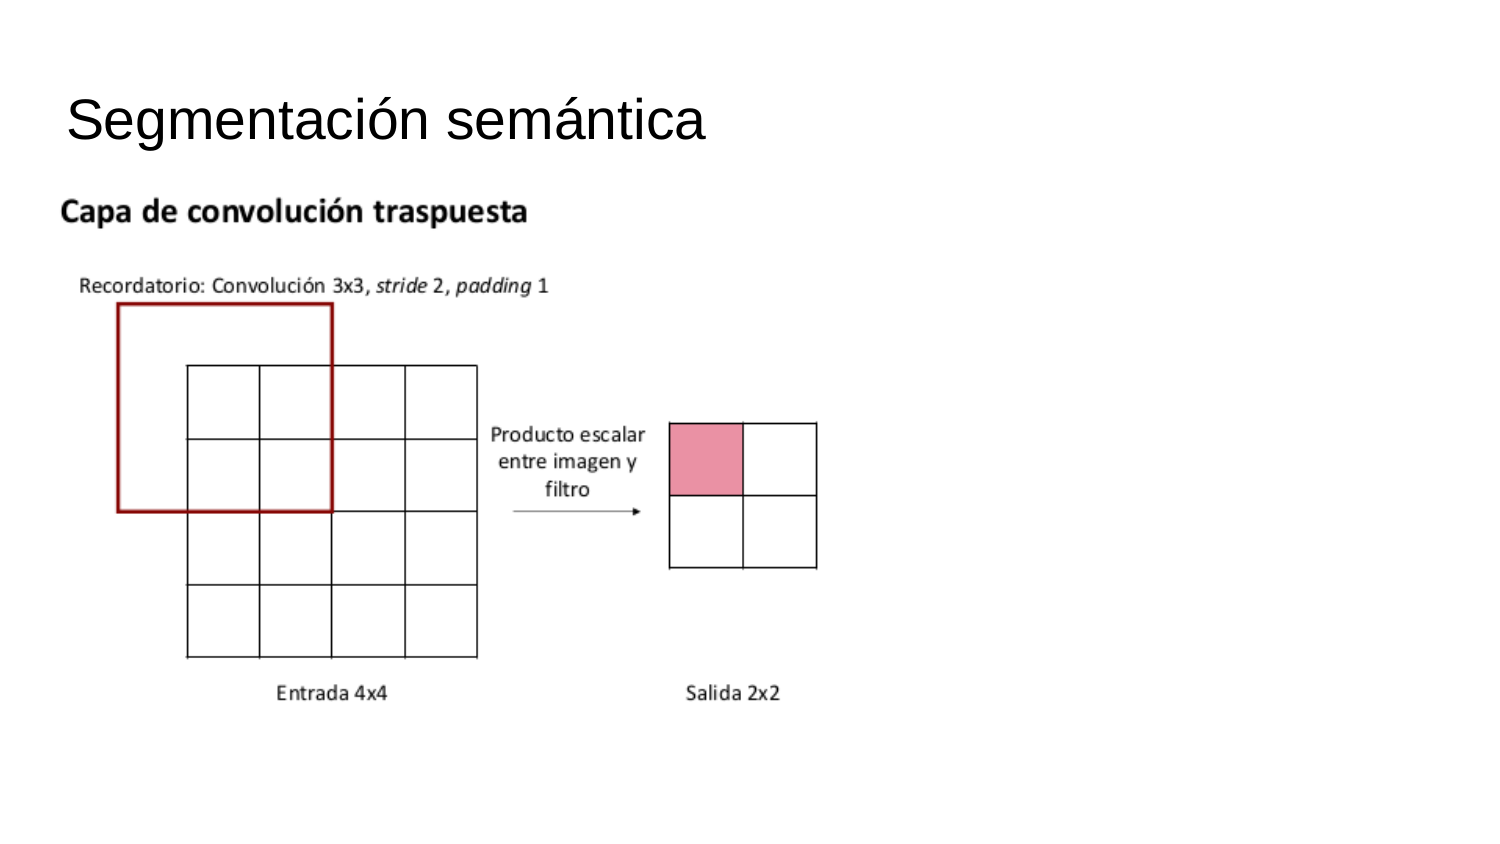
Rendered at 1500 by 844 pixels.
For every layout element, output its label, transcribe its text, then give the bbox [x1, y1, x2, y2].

picture [51, 188, 838, 716]
title Segmentación semántica [51, 72, 1449, 167]
